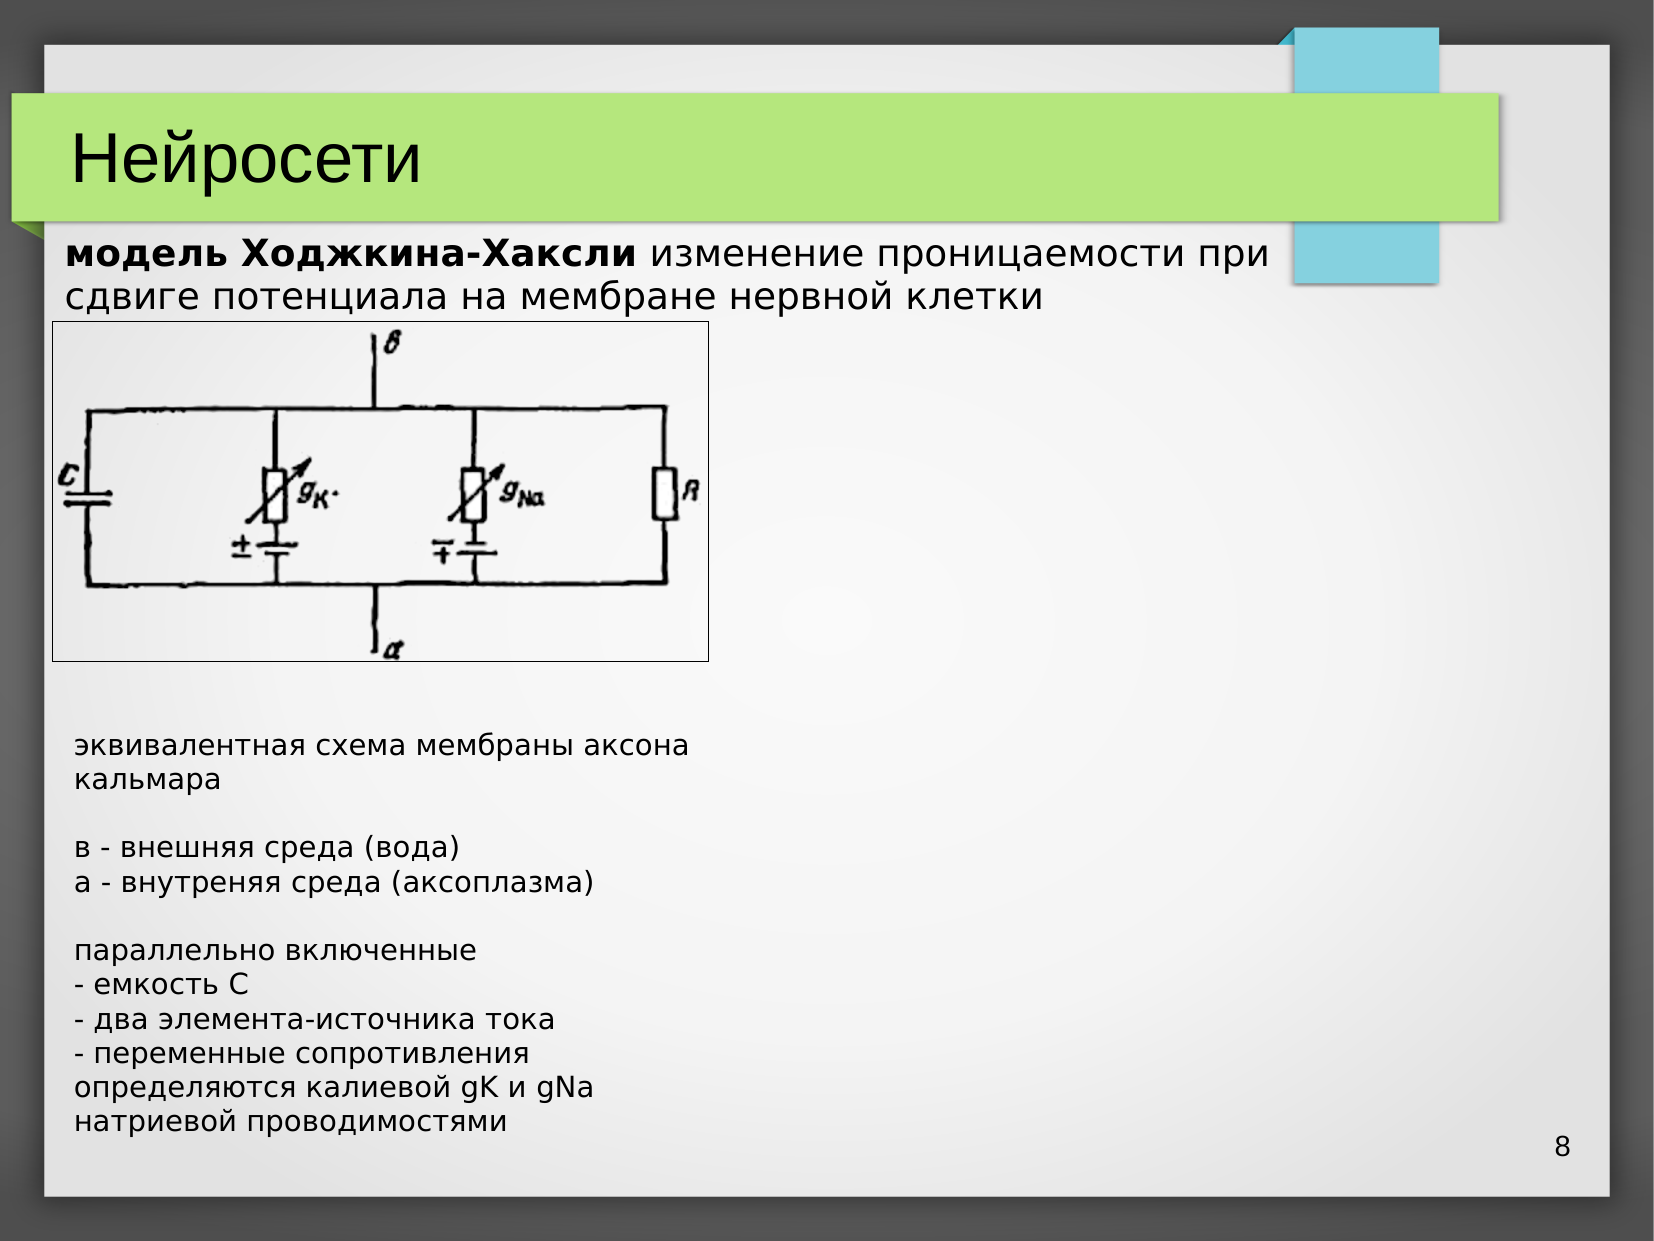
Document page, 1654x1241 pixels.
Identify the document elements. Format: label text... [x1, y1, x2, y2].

picture [0, 0, 1654, 1241]
text_box эквивалентная схема мембраны аксона кальмара в - внешняя среда (вода) а - внутреняя среда (аксоплазма) параллельно включенные - емкость С - два элемента-источника тока - переменные сопротивления определяются калиевой gK и gNa натриевой проводимостями [59, 720, 721, 1147]
title Нейросети [70, 118, 1205, 199]
text_box модель Ходжкина-Хаксли изменение проницаемости при сдвиге потенциала на мембране нервной клетки [49, 224, 1300, 333]
